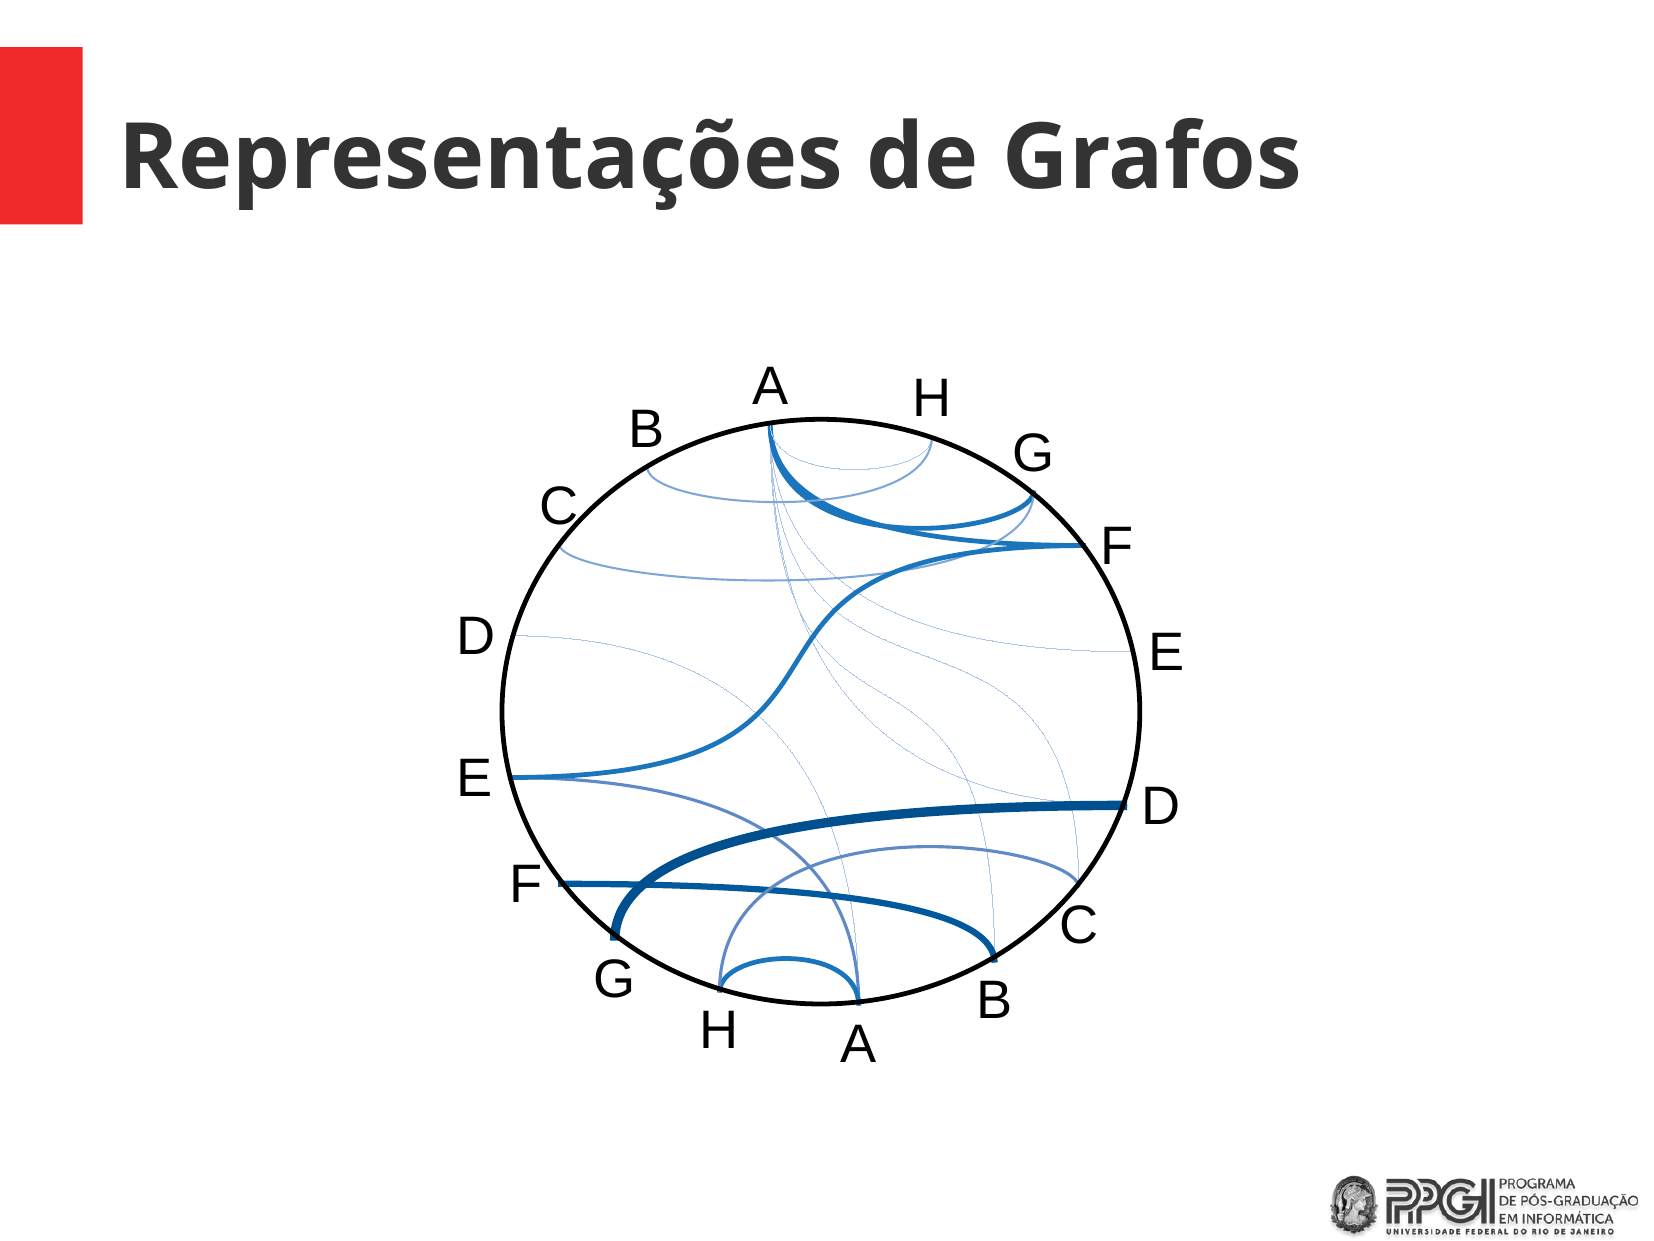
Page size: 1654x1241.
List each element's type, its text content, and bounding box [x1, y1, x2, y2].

text_box A [825, 1005, 892, 1081]
text_box D [441, 598, 511, 674]
text_box B [614, 391, 681, 467]
text_box G [998, 472, 1024, 491]
text_box G [998, 415, 1070, 491]
text_box E [441, 739, 508, 815]
text_box C [564, 511, 594, 544]
text_box A [737, 348, 804, 424]
text_box G [628, 940, 651, 955]
text_box C [1044, 887, 1072, 916]
text_box B [653, 452, 681, 467]
text_box H [897, 431, 915, 436]
text_box B [961, 962, 1028, 1038]
text_box D [1127, 767, 1196, 843]
text_box G [578, 940, 651, 1016]
text_box F [1085, 507, 1149, 583]
text_box E [1133, 614, 1200, 690]
text_box H [685, 992, 754, 1068]
text_box D [1127, 767, 1131, 781]
text_box C [1044, 887, 1114, 963]
text_box F [541, 846, 559, 873]
text_box B [961, 962, 978, 971]
text_box C [524, 468, 594, 544]
text_box H [897, 360, 967, 436]
text_box F [495, 846, 559, 922]
text_box F [1085, 554, 1103, 583]
title Representações de Grafos [118, 49, 1571, 257]
